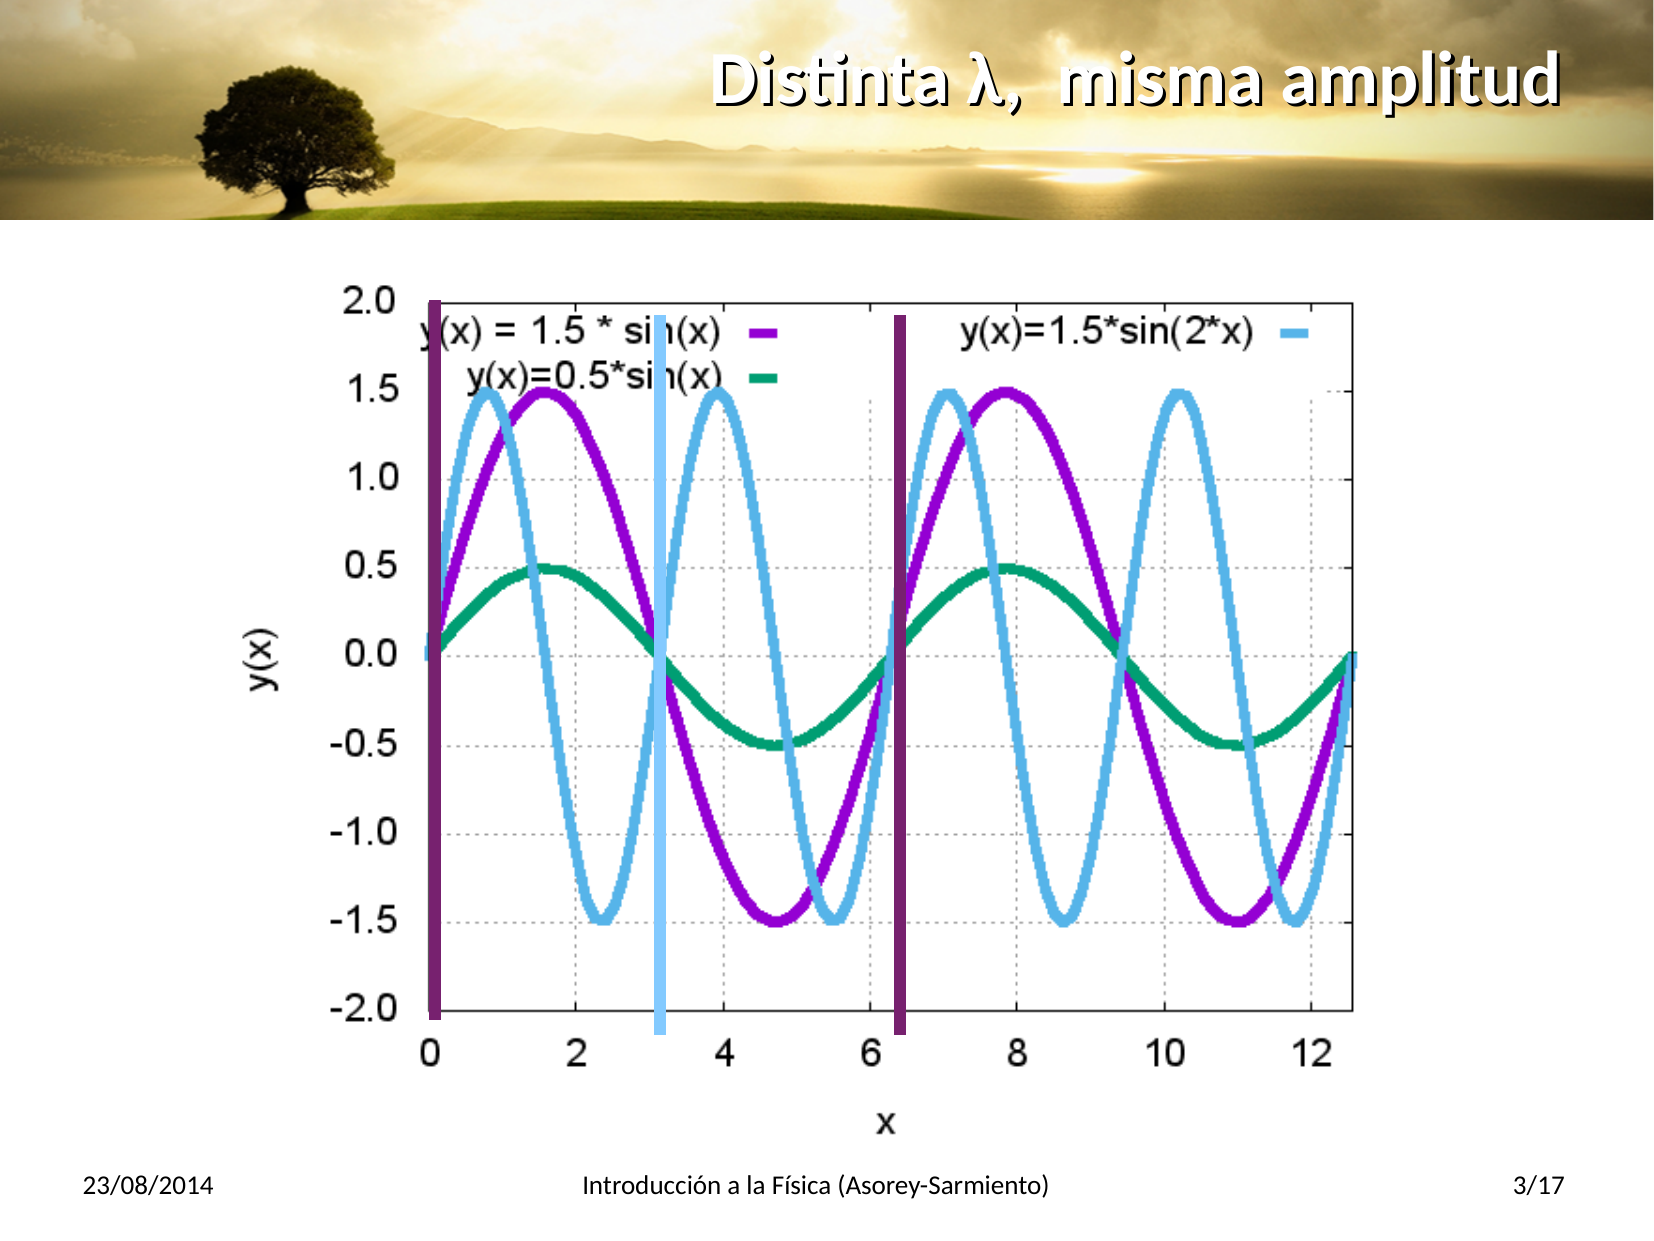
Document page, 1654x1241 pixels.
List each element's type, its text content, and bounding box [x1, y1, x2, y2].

picture [226, 254, 1427, 1156]
title Distinta λ, misma amplitud [75, 19, 1564, 151]
picture [0, 0, 1654, 220]
